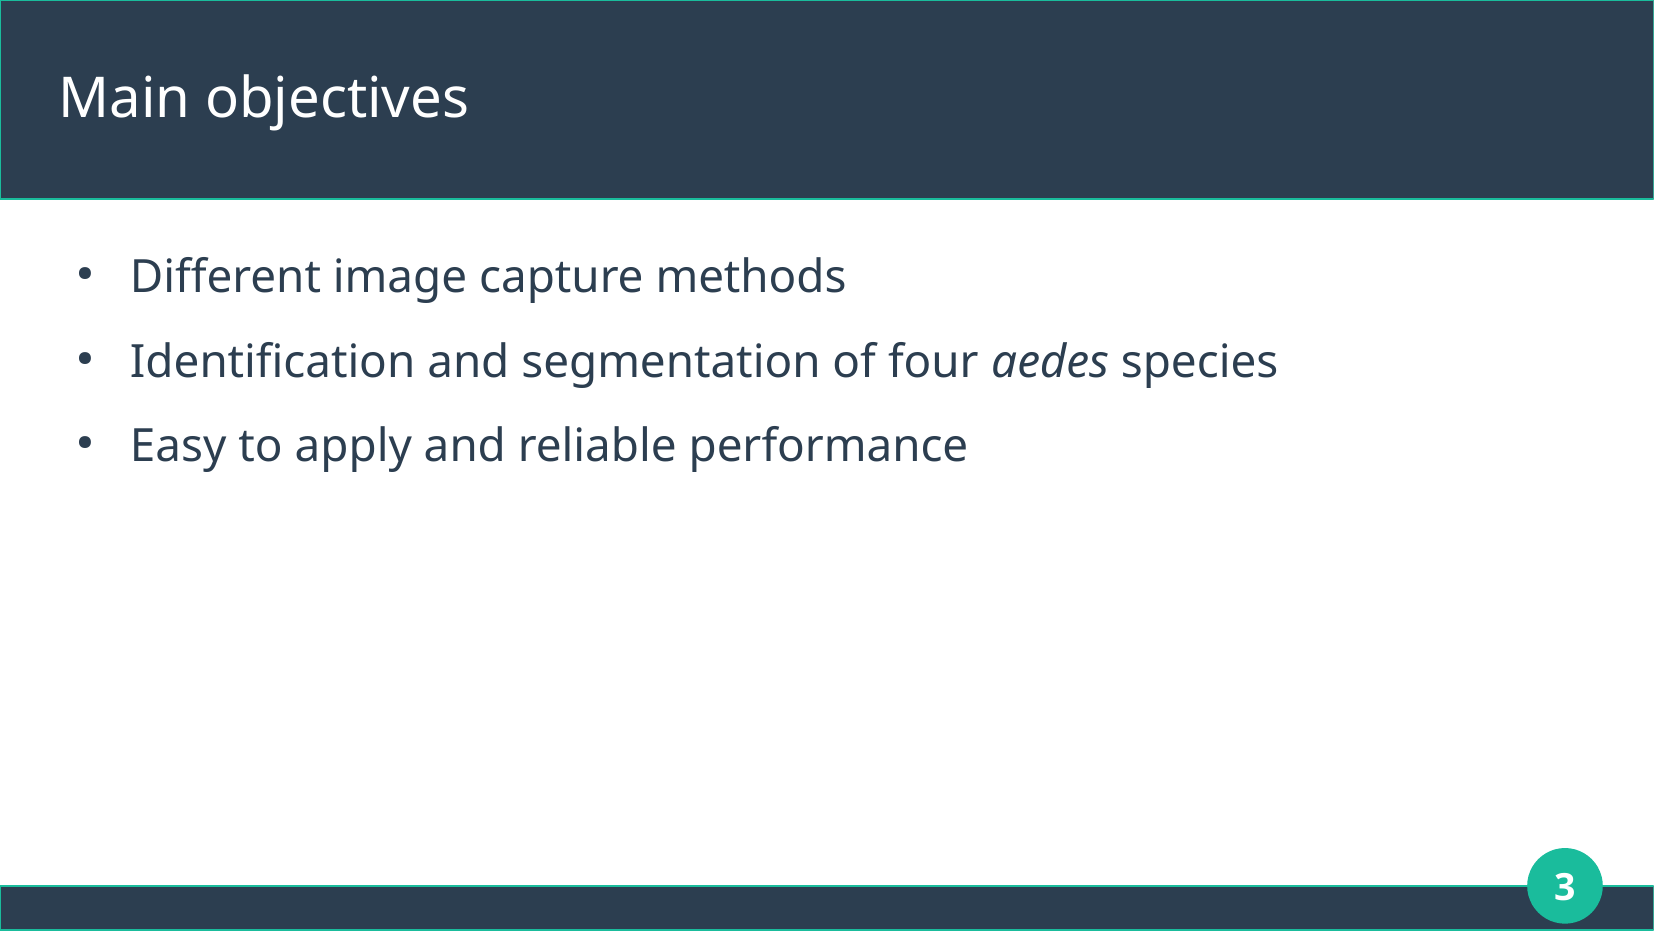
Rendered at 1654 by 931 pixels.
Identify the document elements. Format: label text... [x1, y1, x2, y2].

list Different image capture methods Identification and segmentation of four aedes species Easy to apply and reliable performance [59, 243, 1595, 864]
title Main objectives [59, 37, 1595, 156]
